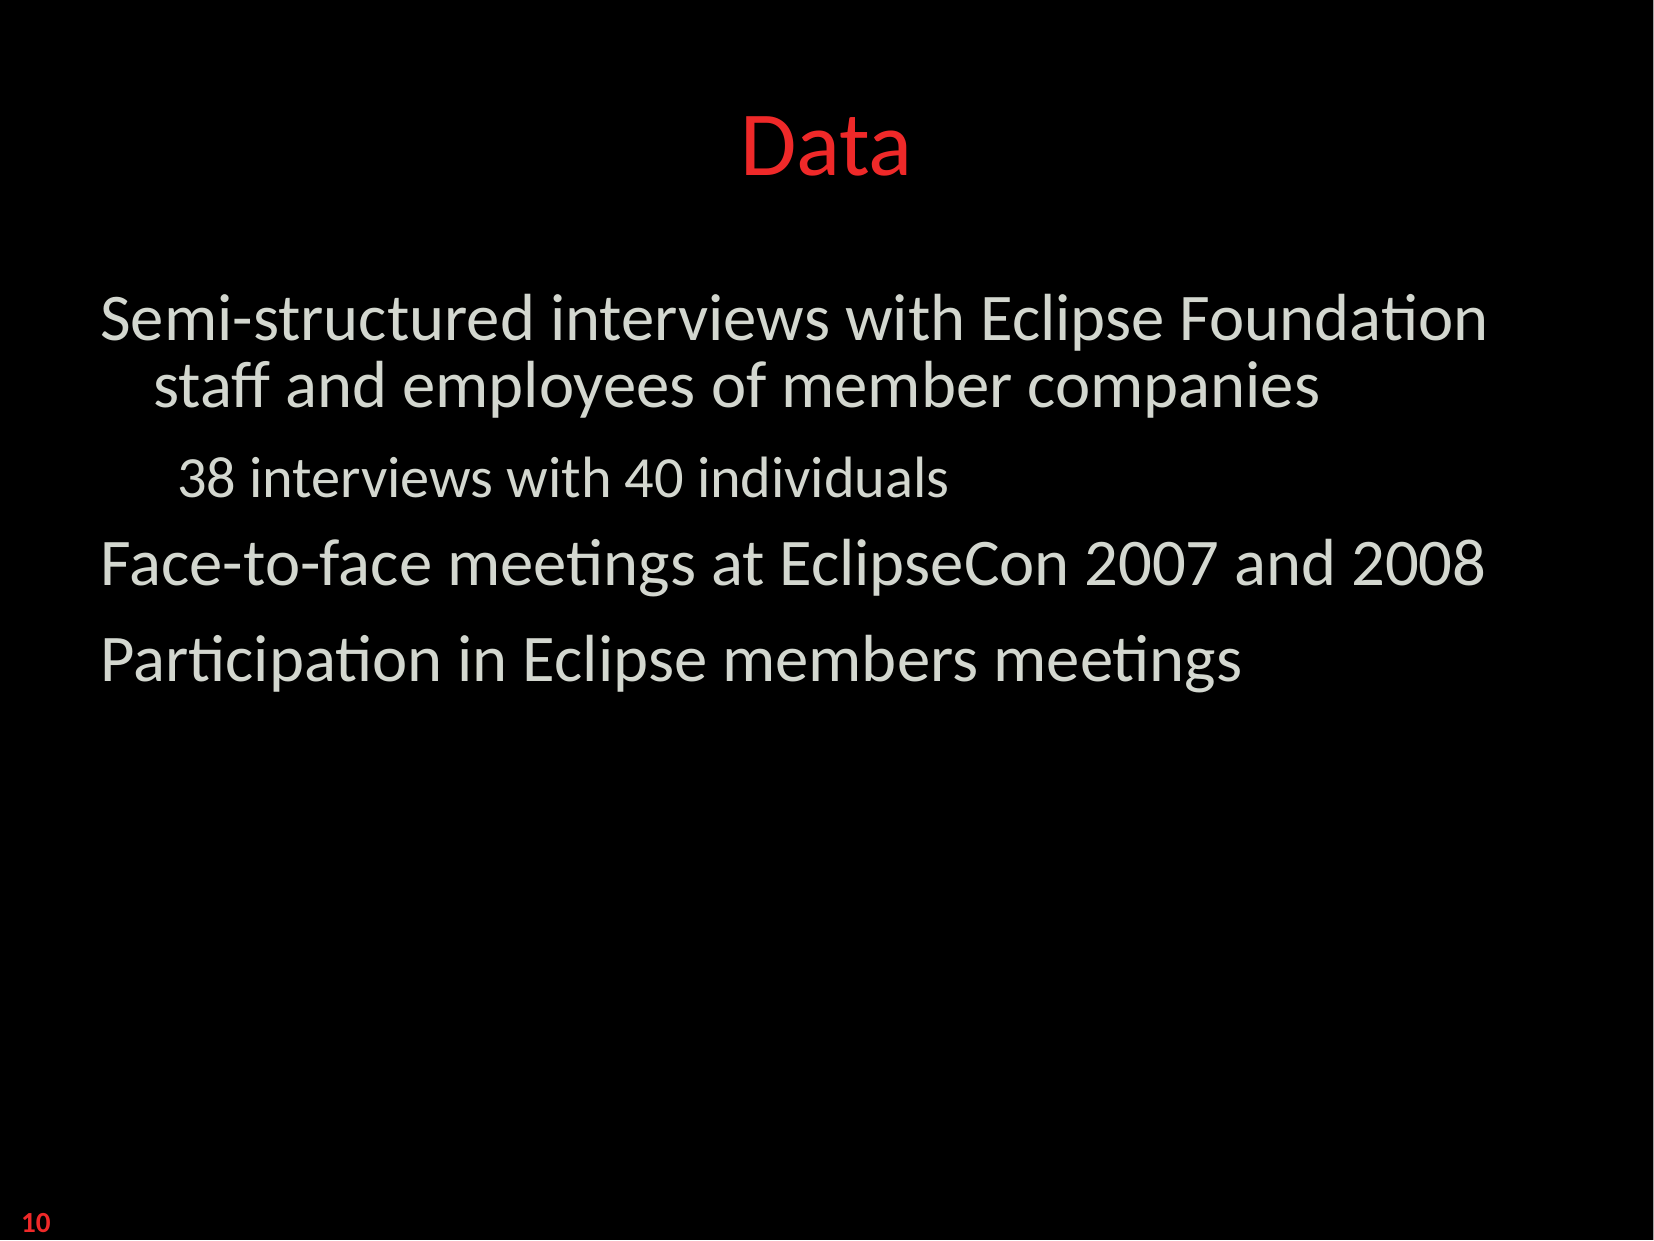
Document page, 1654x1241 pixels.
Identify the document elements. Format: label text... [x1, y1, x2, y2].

list Semi-structured interviews with Eclipse Foundation staff and employees of member companies 38 interviews with 40 individuals Face-to-face meetings at EclipseCon 2007 and 2008 Participation in Eclipse members meetings [82, 290, 1571, 1094]
title Data [82, 56, 1571, 250]
